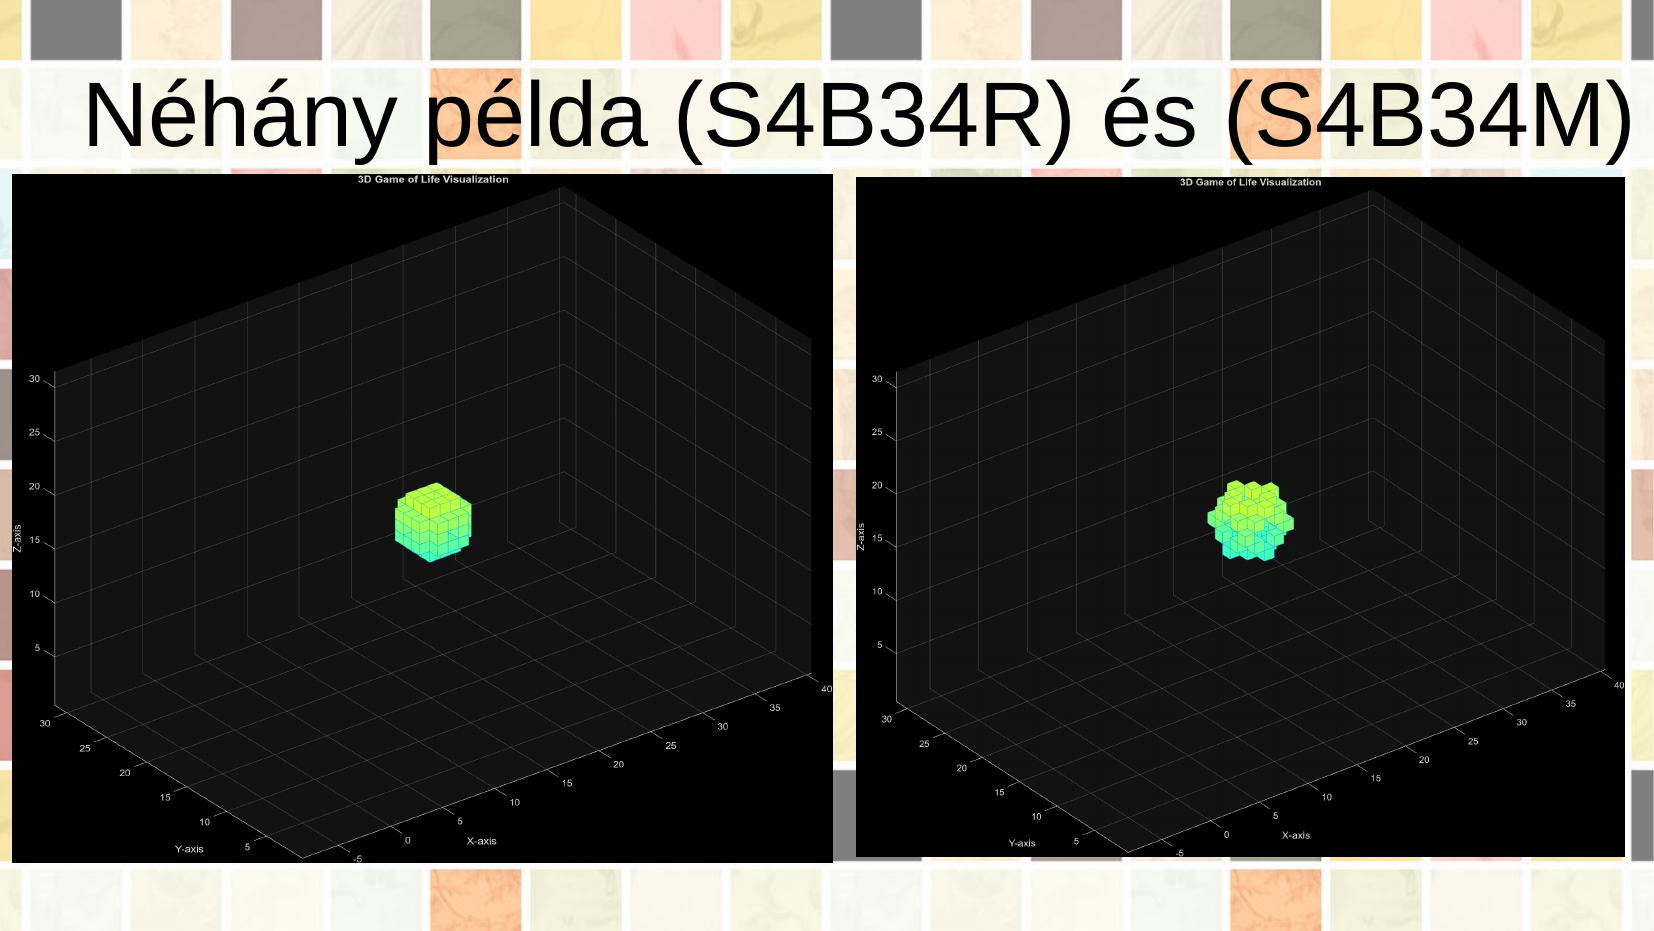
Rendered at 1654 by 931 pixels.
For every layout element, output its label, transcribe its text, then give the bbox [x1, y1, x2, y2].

title Néhány példa (S4B34R) és (S4B34M) [82, 12, 1654, 218]
picture [856, 177, 1625, 857]
picture [12, 174, 833, 863]
